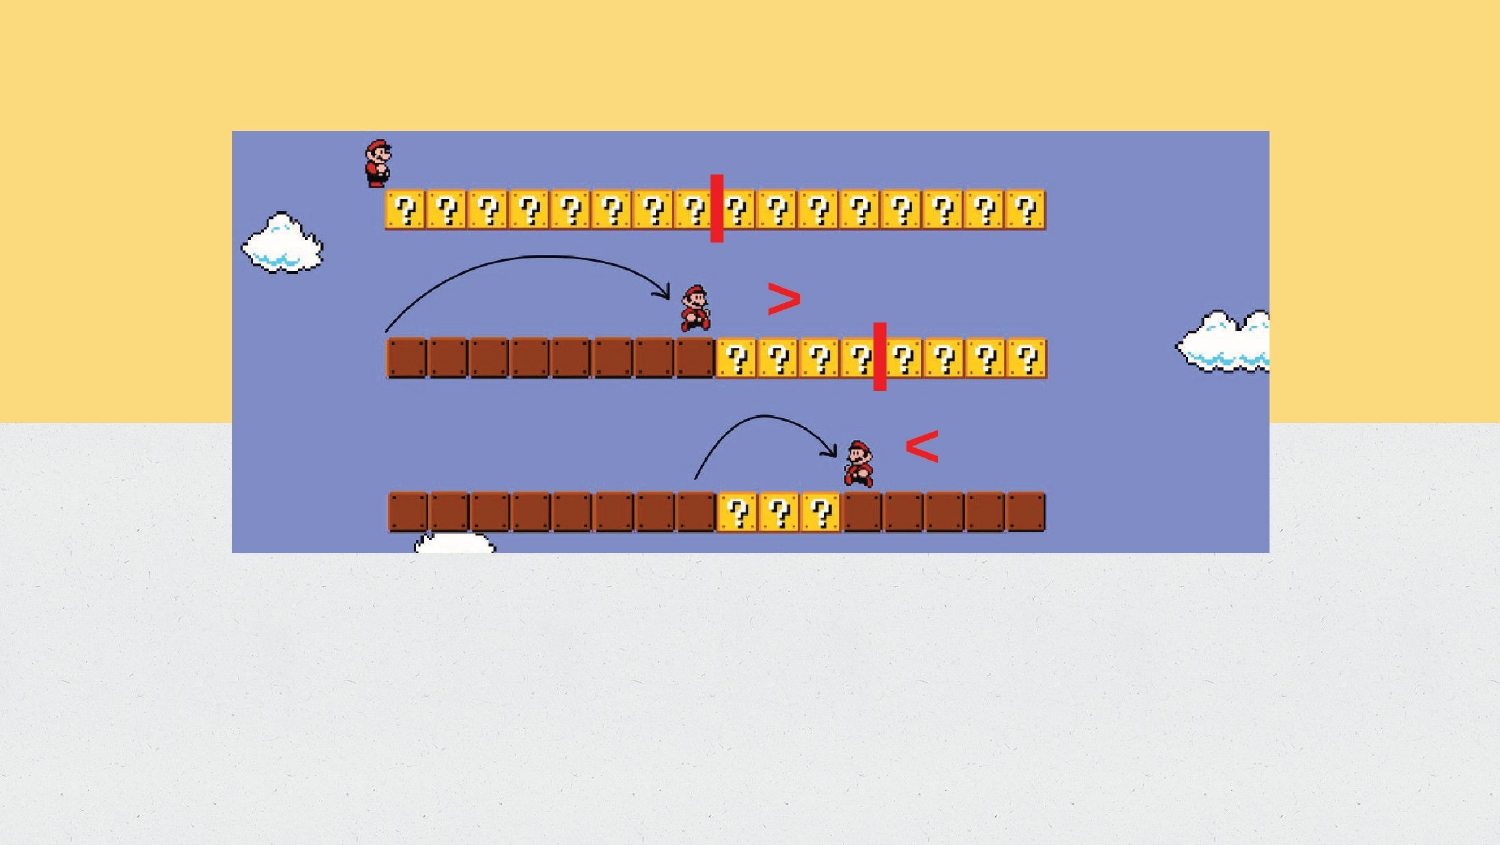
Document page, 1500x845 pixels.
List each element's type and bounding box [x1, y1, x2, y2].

text_box [0, 0, 1500, 844]
